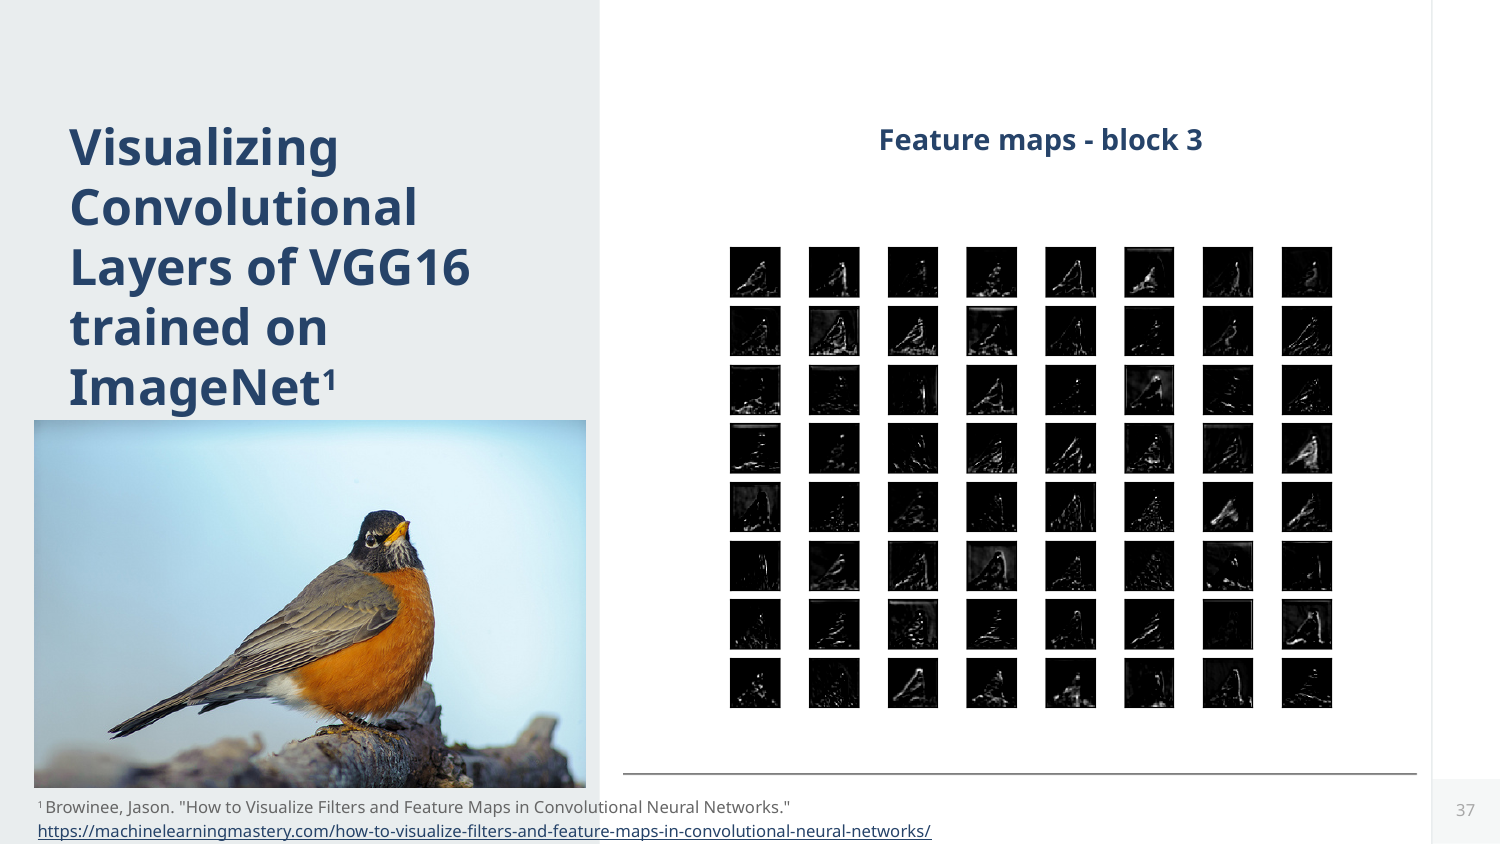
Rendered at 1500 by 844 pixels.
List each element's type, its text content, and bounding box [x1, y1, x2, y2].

title Feature maps - block 3 [716, 99, 1366, 194]
list 1 Browinee, Jason. "How to Visualize Filters and Feature Maps in Convolutional Neural Networks." https://machinelearningmastery.com/how-to-visualize-filters-and-feature-maps-in-convolutional-neural-networks/ [22, 779, 1428, 835]
picture [34, 420, 586, 788]
slide_number <number> [1400, 779, 1491, 844]
picture [623, 176, 1419, 773]
title Visualizing Convolutional Layers of VGG16 trained on ImageNet1 [54, 99, 491, 420]
